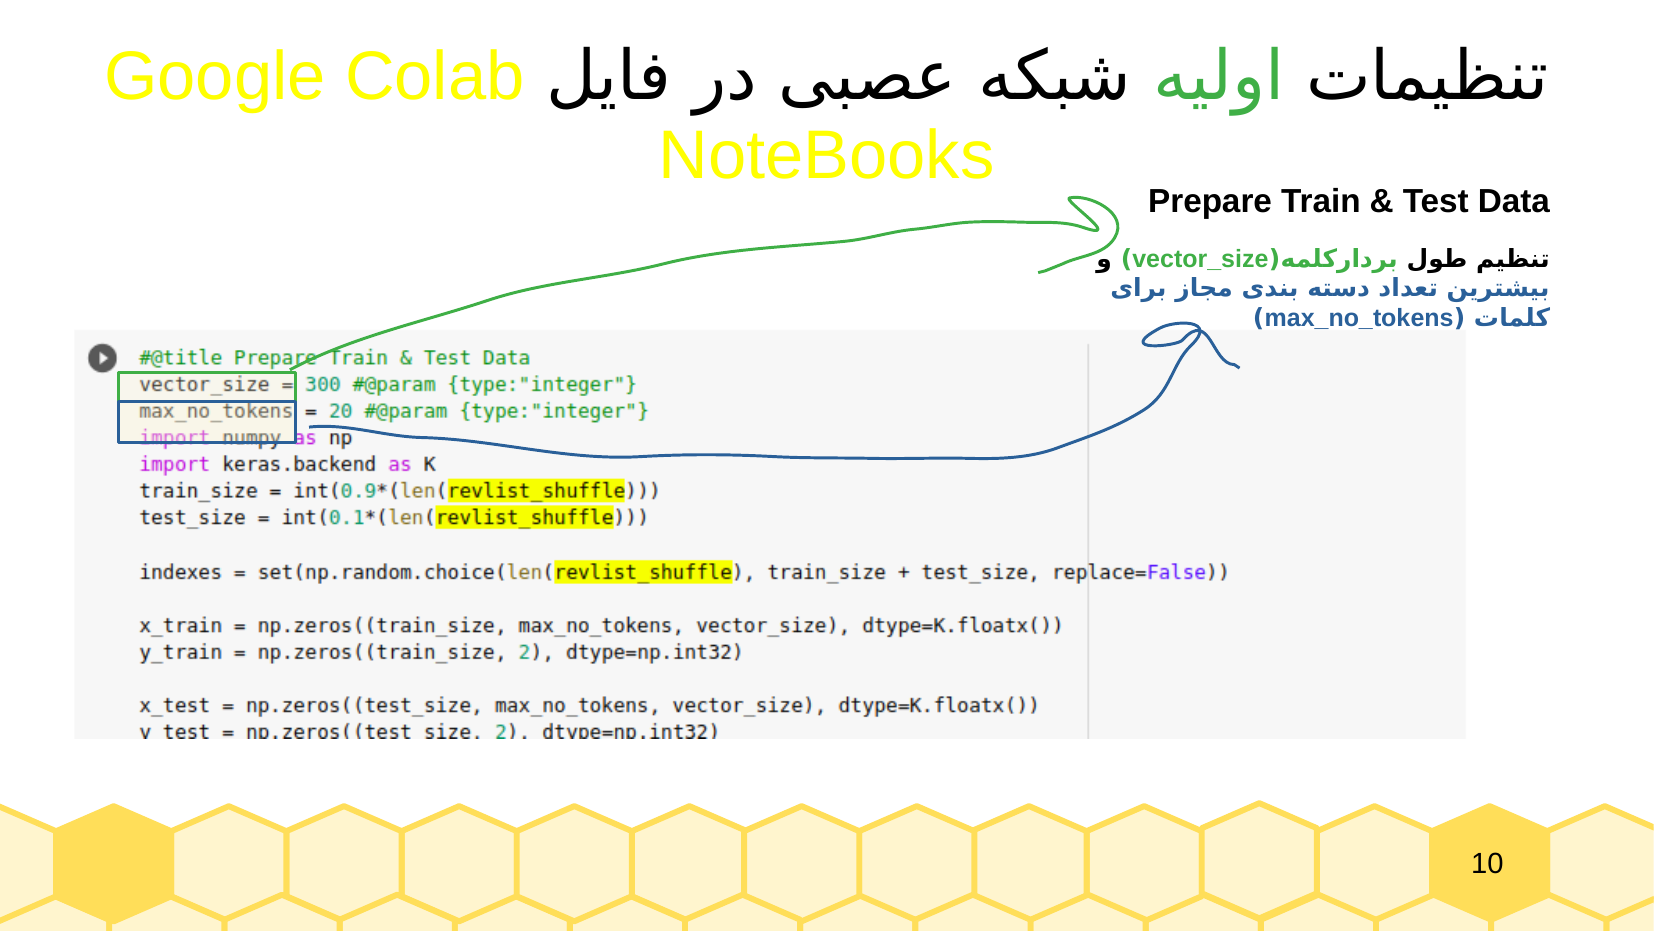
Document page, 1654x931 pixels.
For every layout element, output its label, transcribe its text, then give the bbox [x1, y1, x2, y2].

picture [59, 313, 1477, 739]
title تنظیمات اولیه شبکه عصبی در فایل Google Colab NoteBooks [82, 36, 1571, 194]
text_box [118, 372, 296, 443]
text_box Prepare Train & Test Data تنظیم طول بردارکلمه(vector_size) و بیشترین تعداد دسته بندی مجاز برای کلمات (max_no_tokens) [1033, 174, 1565, 532]
